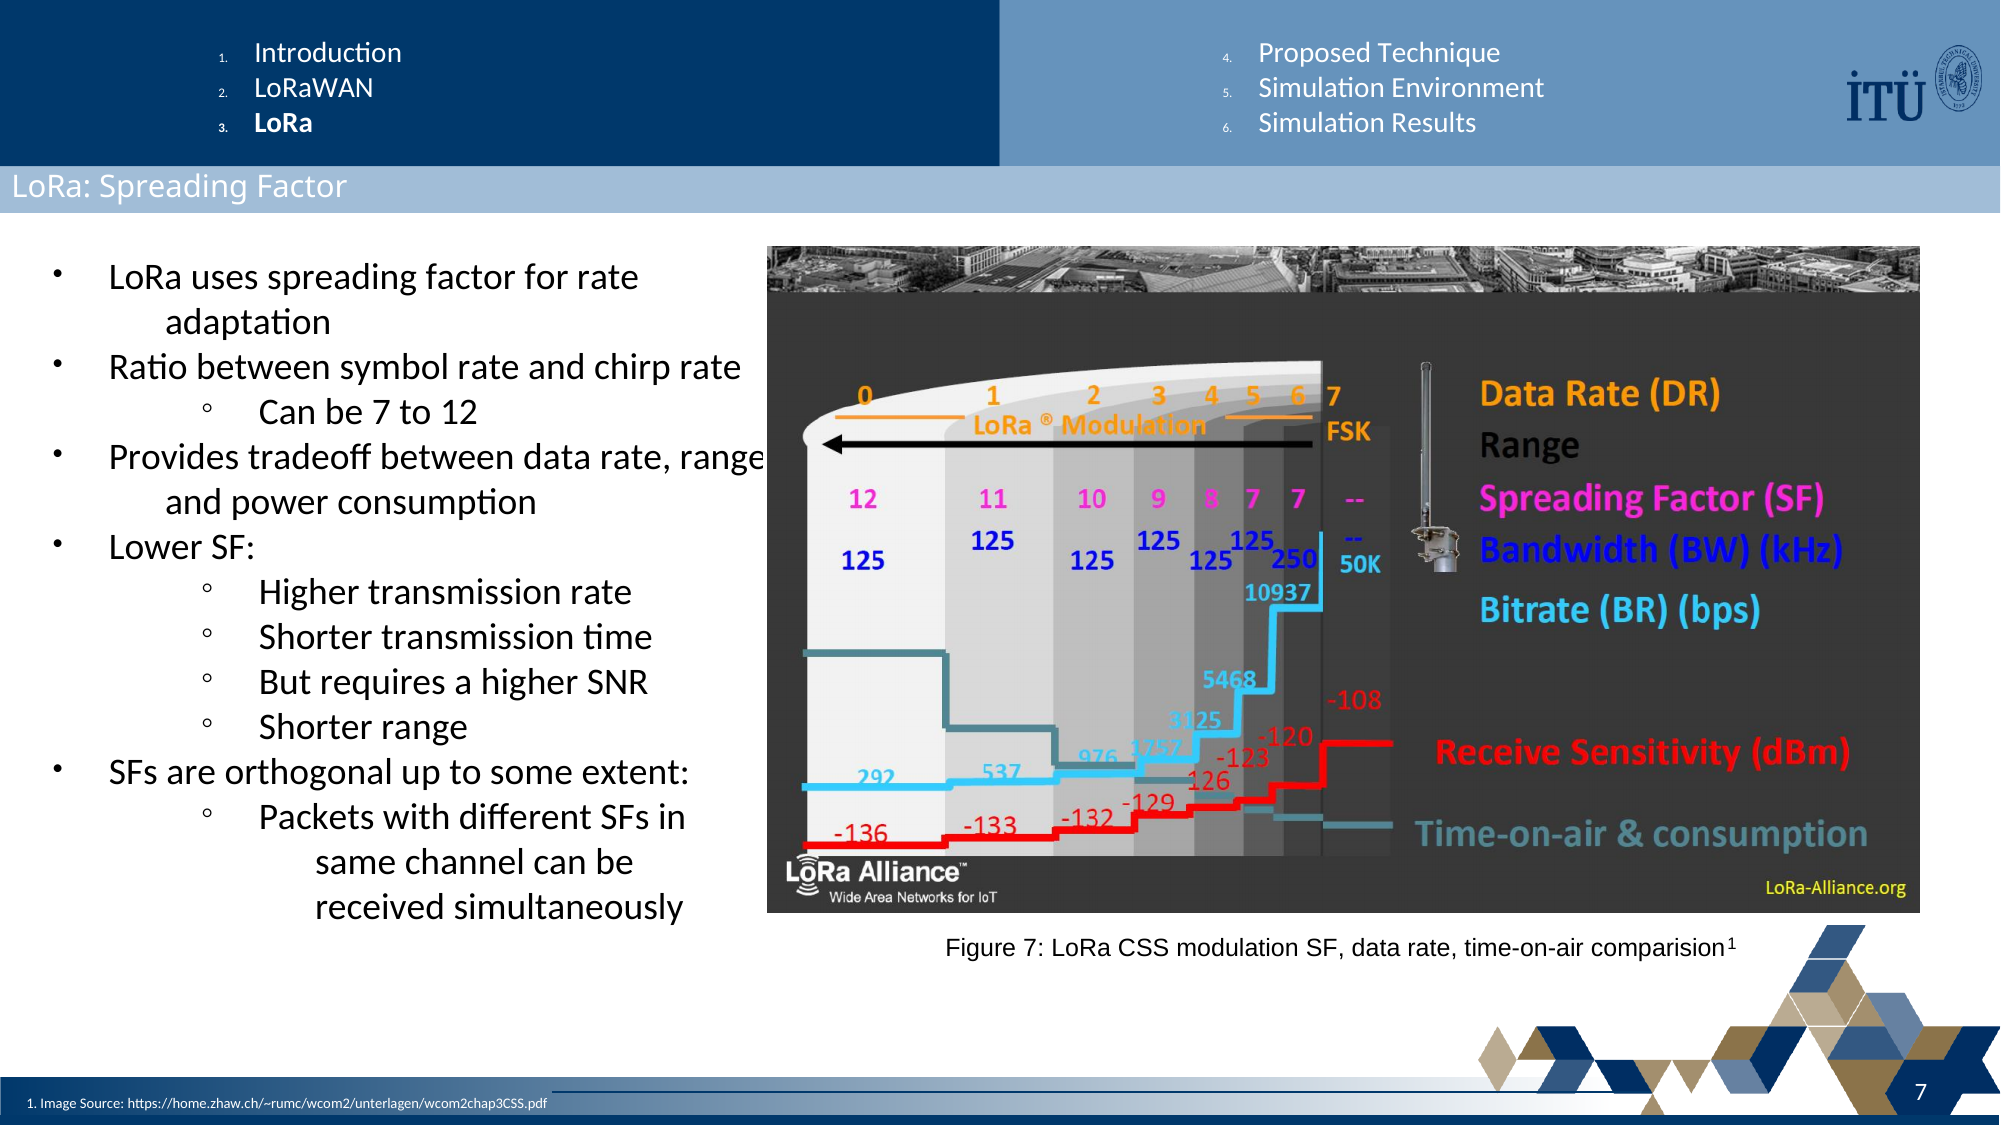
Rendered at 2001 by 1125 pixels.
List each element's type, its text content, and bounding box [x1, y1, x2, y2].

text_box Figure 7: LoRa CSS modulation SF, data rate, time-on-air comparision1 [759, 916, 1923, 1001]
slide_number 7 [1880, 1059, 1962, 1122]
list 1. Image Source: https://home.zhaw.ch/~rumc/wcom2/unterlagen/wcom2chap3CSS.pdf [11, 1088, 892, 1125]
text_box Introduction LoRaWAN LoRa [11, 25, 901, 133]
text_box Proposed Technique Simulation Environment Simulation Results [1015, 25, 1842, 133]
list LoRa: Spreading Factor [11, 162, 1992, 212]
text_box LoRa uses spreading factor for rate adaptation Ratio between symbol rate and chirp rate Can be 7 to 12 Provides tradeoff between data rate, range and power consumption Lower SF: Higher transmission rate Shorter transmission time But requires a higher SNR Shorter range SFs are orthogonal up to some extent: Packets with different SFs in same channel can be received simultaneously [0, 244, 763, 945]
picture [763, 236, 1927, 917]
